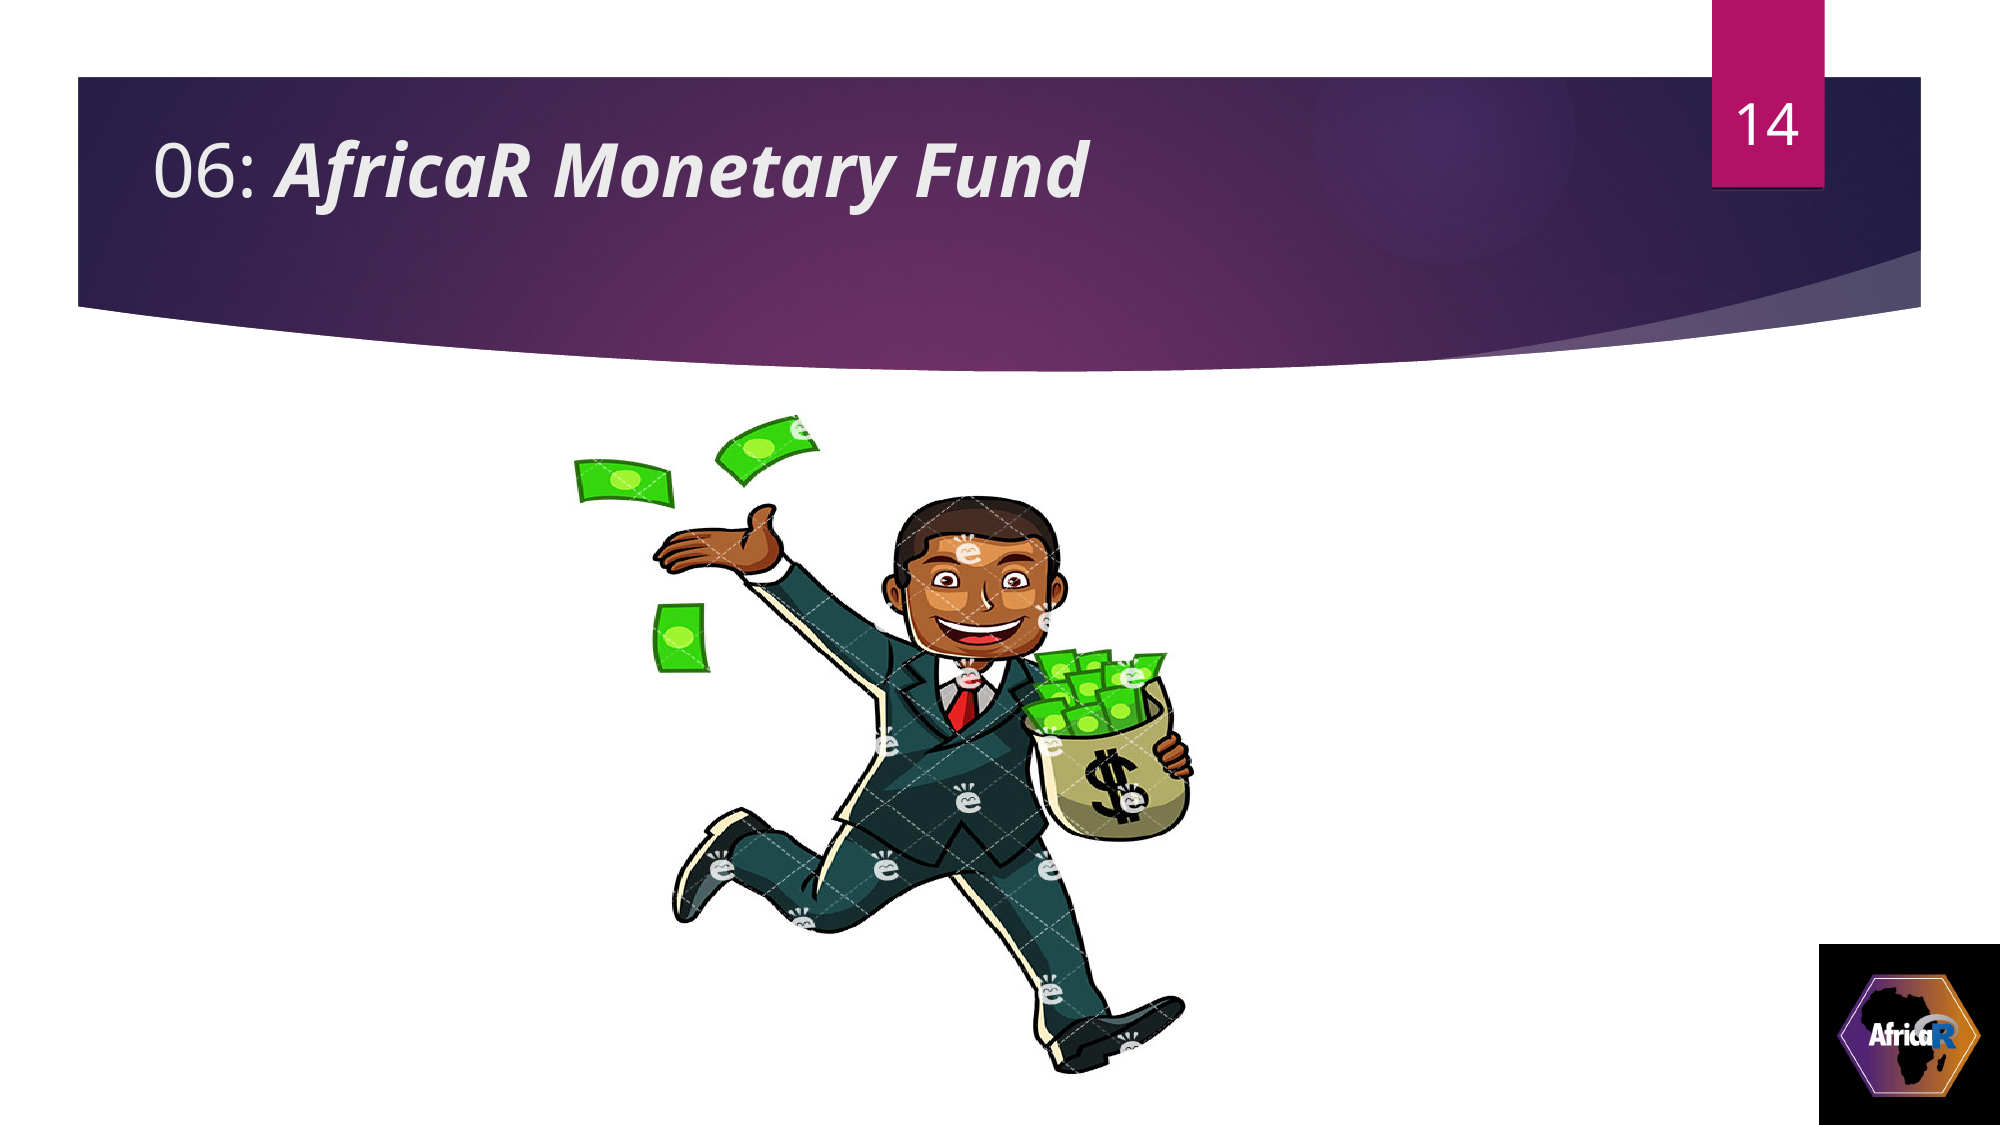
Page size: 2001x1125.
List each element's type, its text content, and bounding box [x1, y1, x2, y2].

title 06: AfricaR Monetary Fund [137, 124, 1571, 302]
picture [1819, 944, 2000, 1125]
picture [79, 78, 1920, 371]
picture [510, 379, 1260, 1110]
